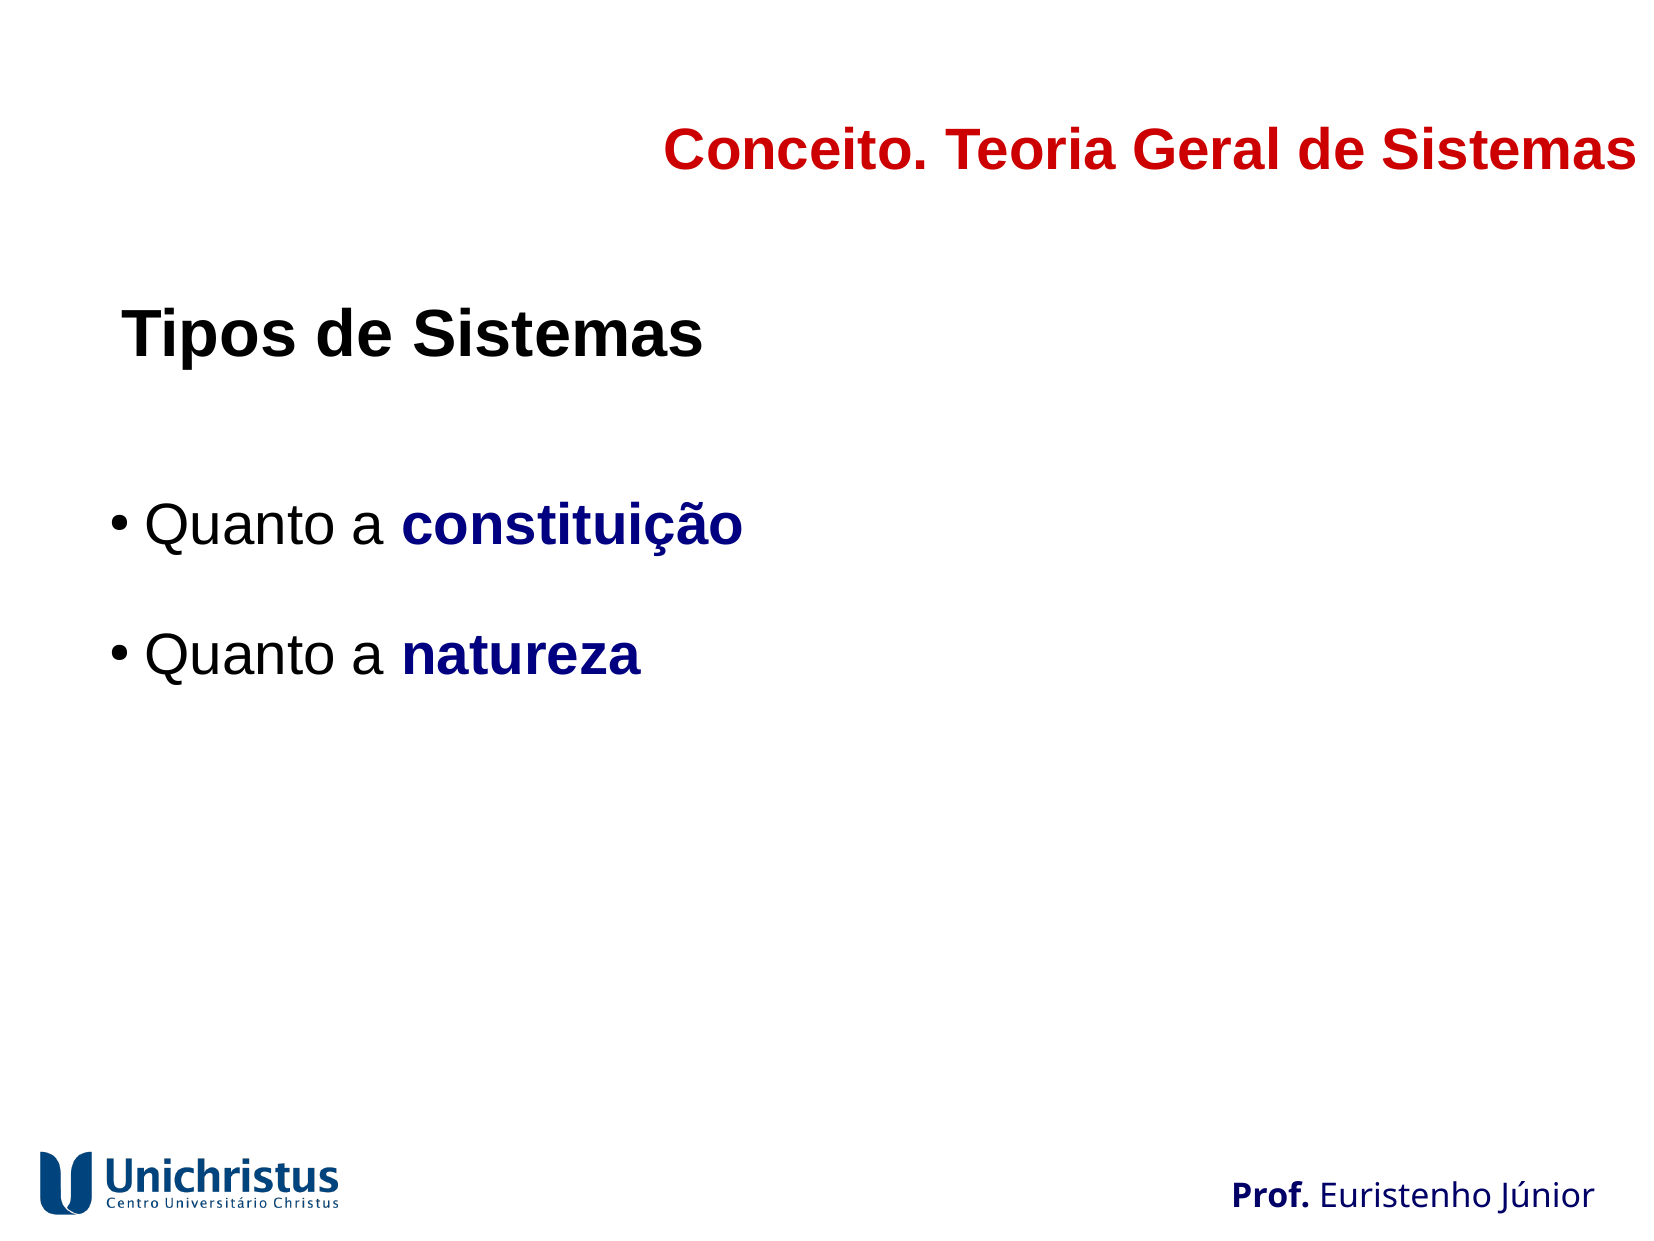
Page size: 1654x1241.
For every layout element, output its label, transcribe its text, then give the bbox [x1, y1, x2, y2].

text_box Quanto a constituição Quanto a natureza [94, 484, 760, 695]
text_box Conceito. Teoria Geral de Sistemas [649, 109, 1654, 189]
picture [35, 1148, 343, 1217]
text_box Tipos de Sistemas [106, 288, 722, 378]
text_box Prof. Euristenho Júnior [1216, 1163, 1654, 1224]
